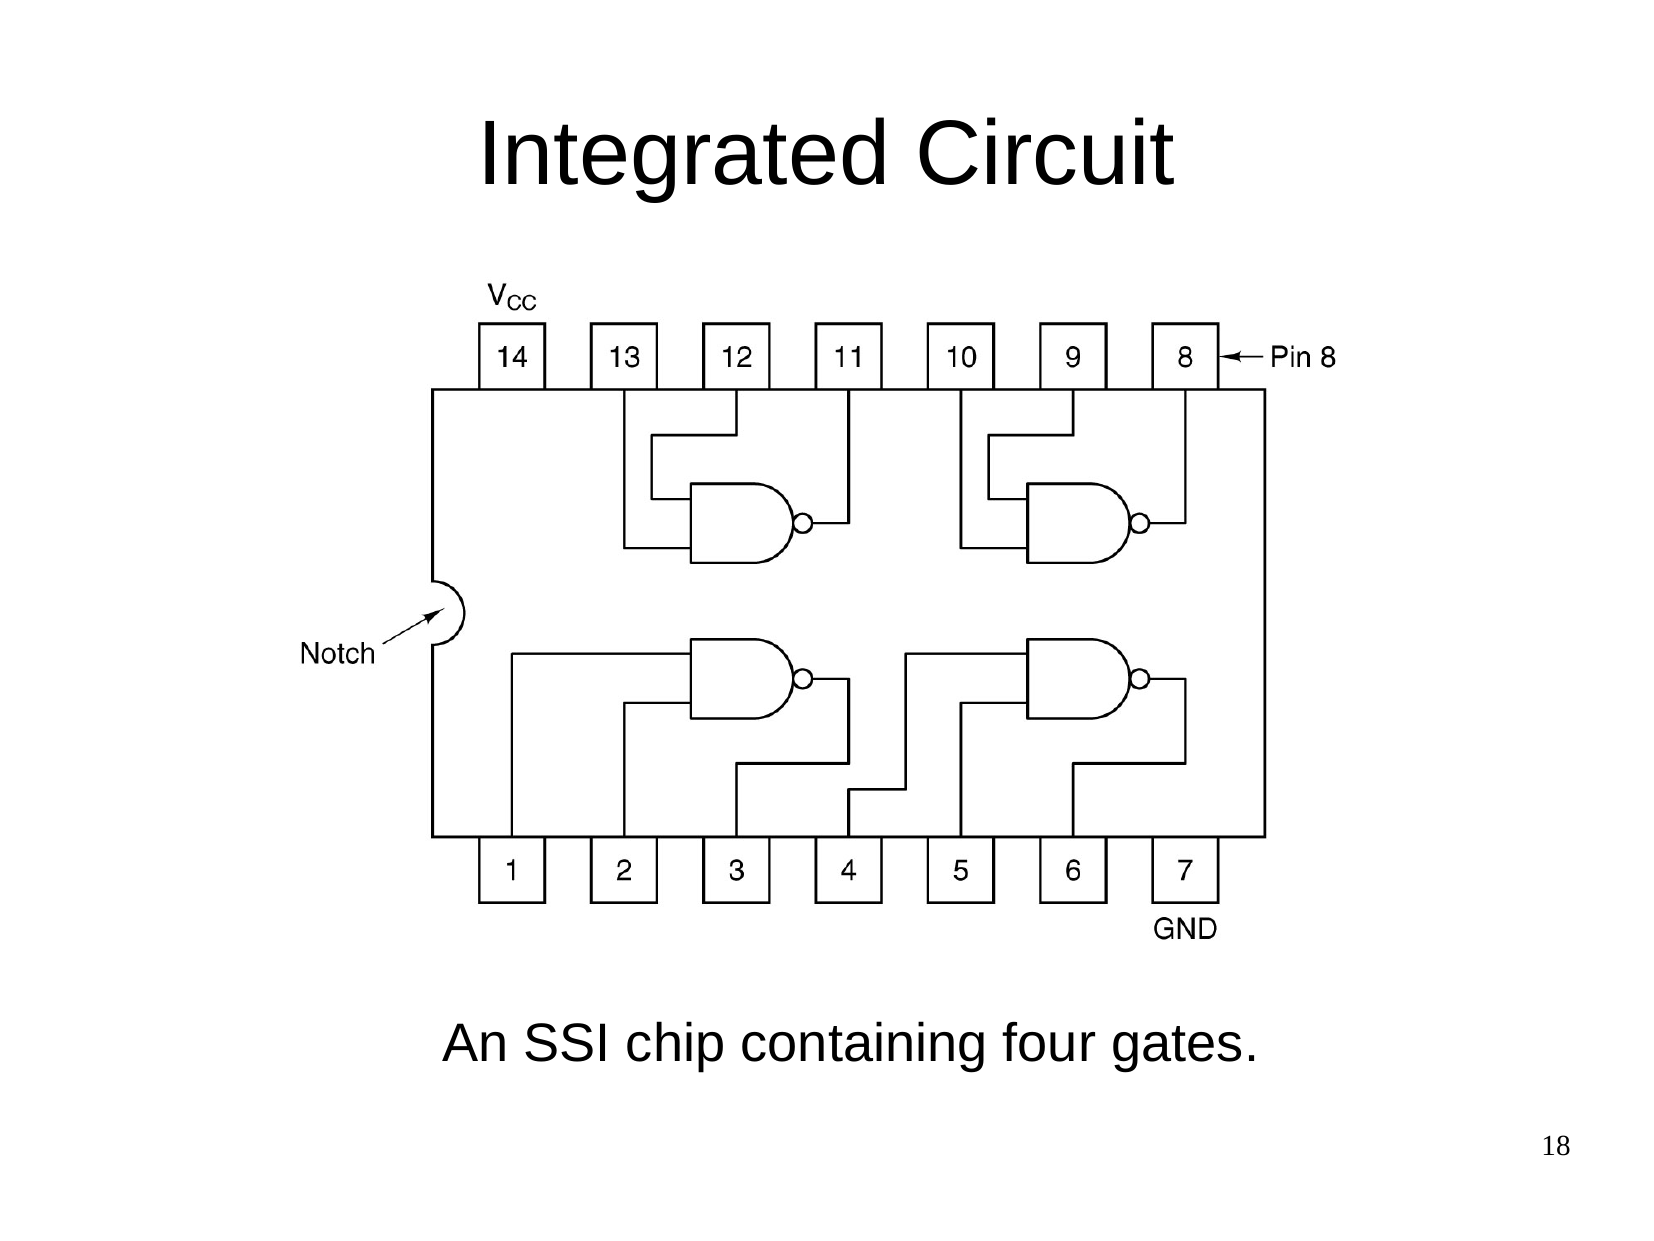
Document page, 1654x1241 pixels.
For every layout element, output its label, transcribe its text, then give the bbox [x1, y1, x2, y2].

text_box An SSI chip containing four gates. [427, 1005, 1276, 1081]
picture [299, 277, 1336, 946]
title Integrated Circuit [82, 49, 1571, 257]
